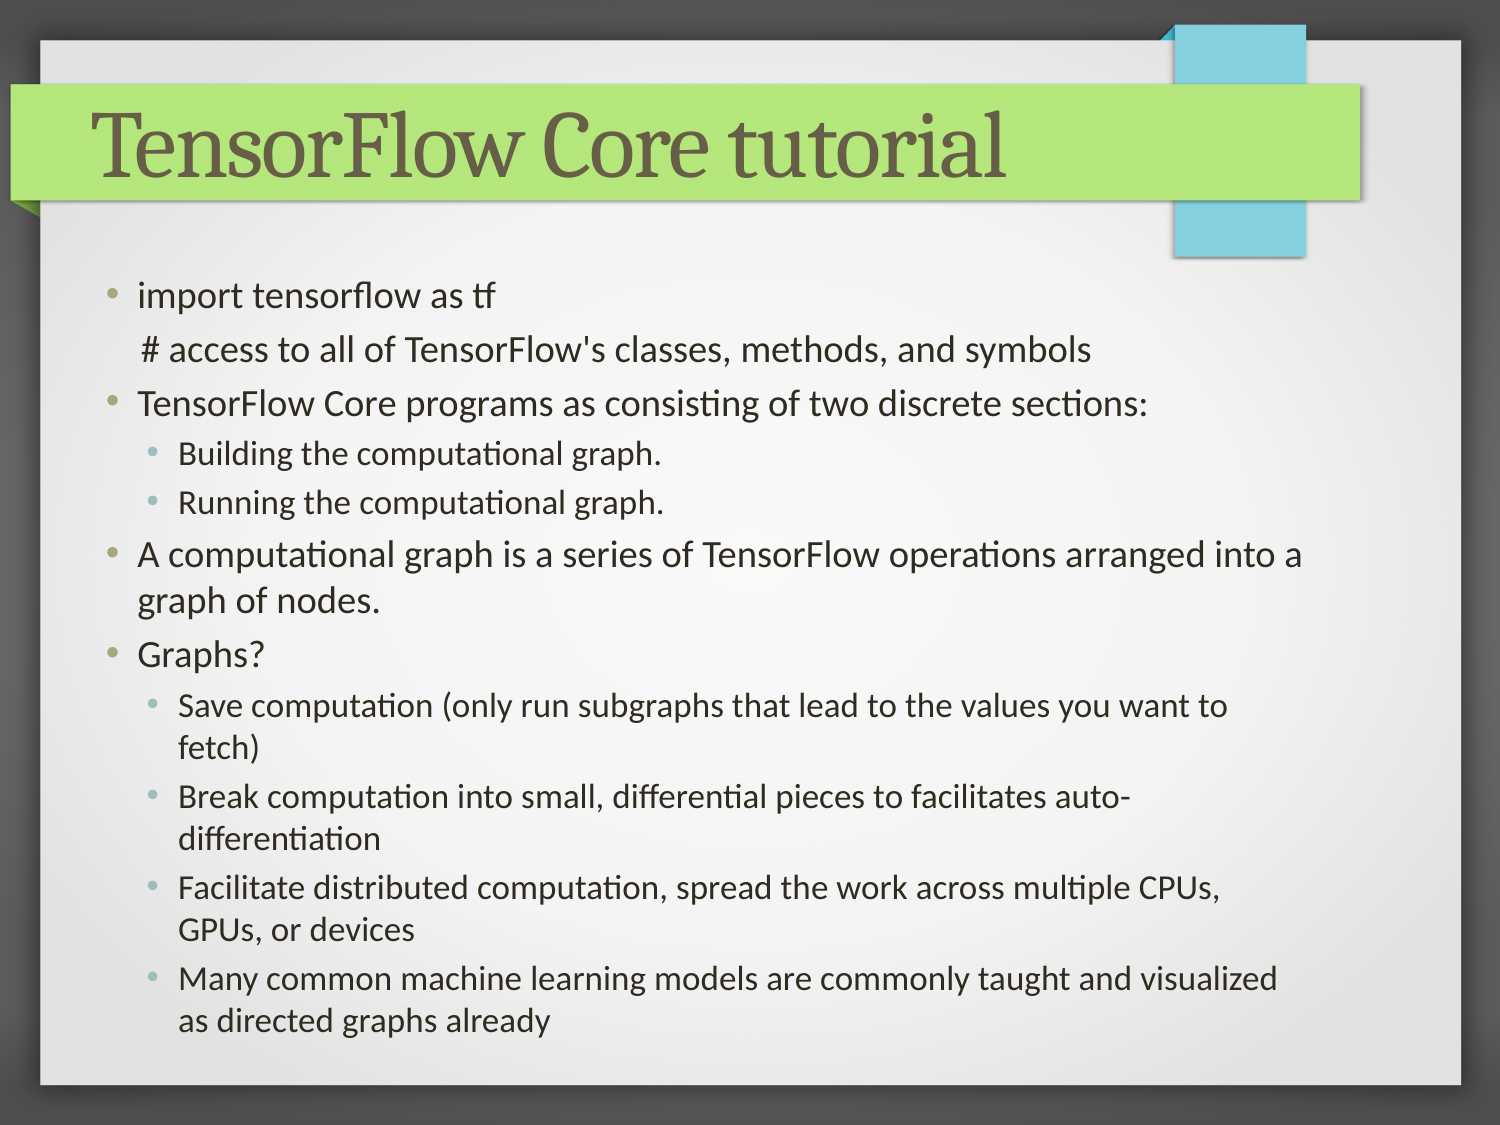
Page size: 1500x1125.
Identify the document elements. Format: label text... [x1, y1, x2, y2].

picture [0, 0, 1500, 1125]
title TensorFlow Core tutorial [75, 45, 1325, 233]
list import tensorflow as tf # access to all of TensorFlow's classes, methods, and symbols TensorFlow Core programs as consisting of two discrete sections: Building the computational graph. Running the computational graph. A computational graph is a series of TensorFlow operations arranged into a graph of nodes. Graphs? Save computation (only run subgraphs that lead to the values you want to fetch) Break computation into small, differential pieces to facilitates auto-differentiation Facilitate distributed computation, spread the work across multiple CPUs, GPUs, or devices Many common machine learning models are commonly taught and visualized as directed graphs already [75, 262, 1325, 1050]
